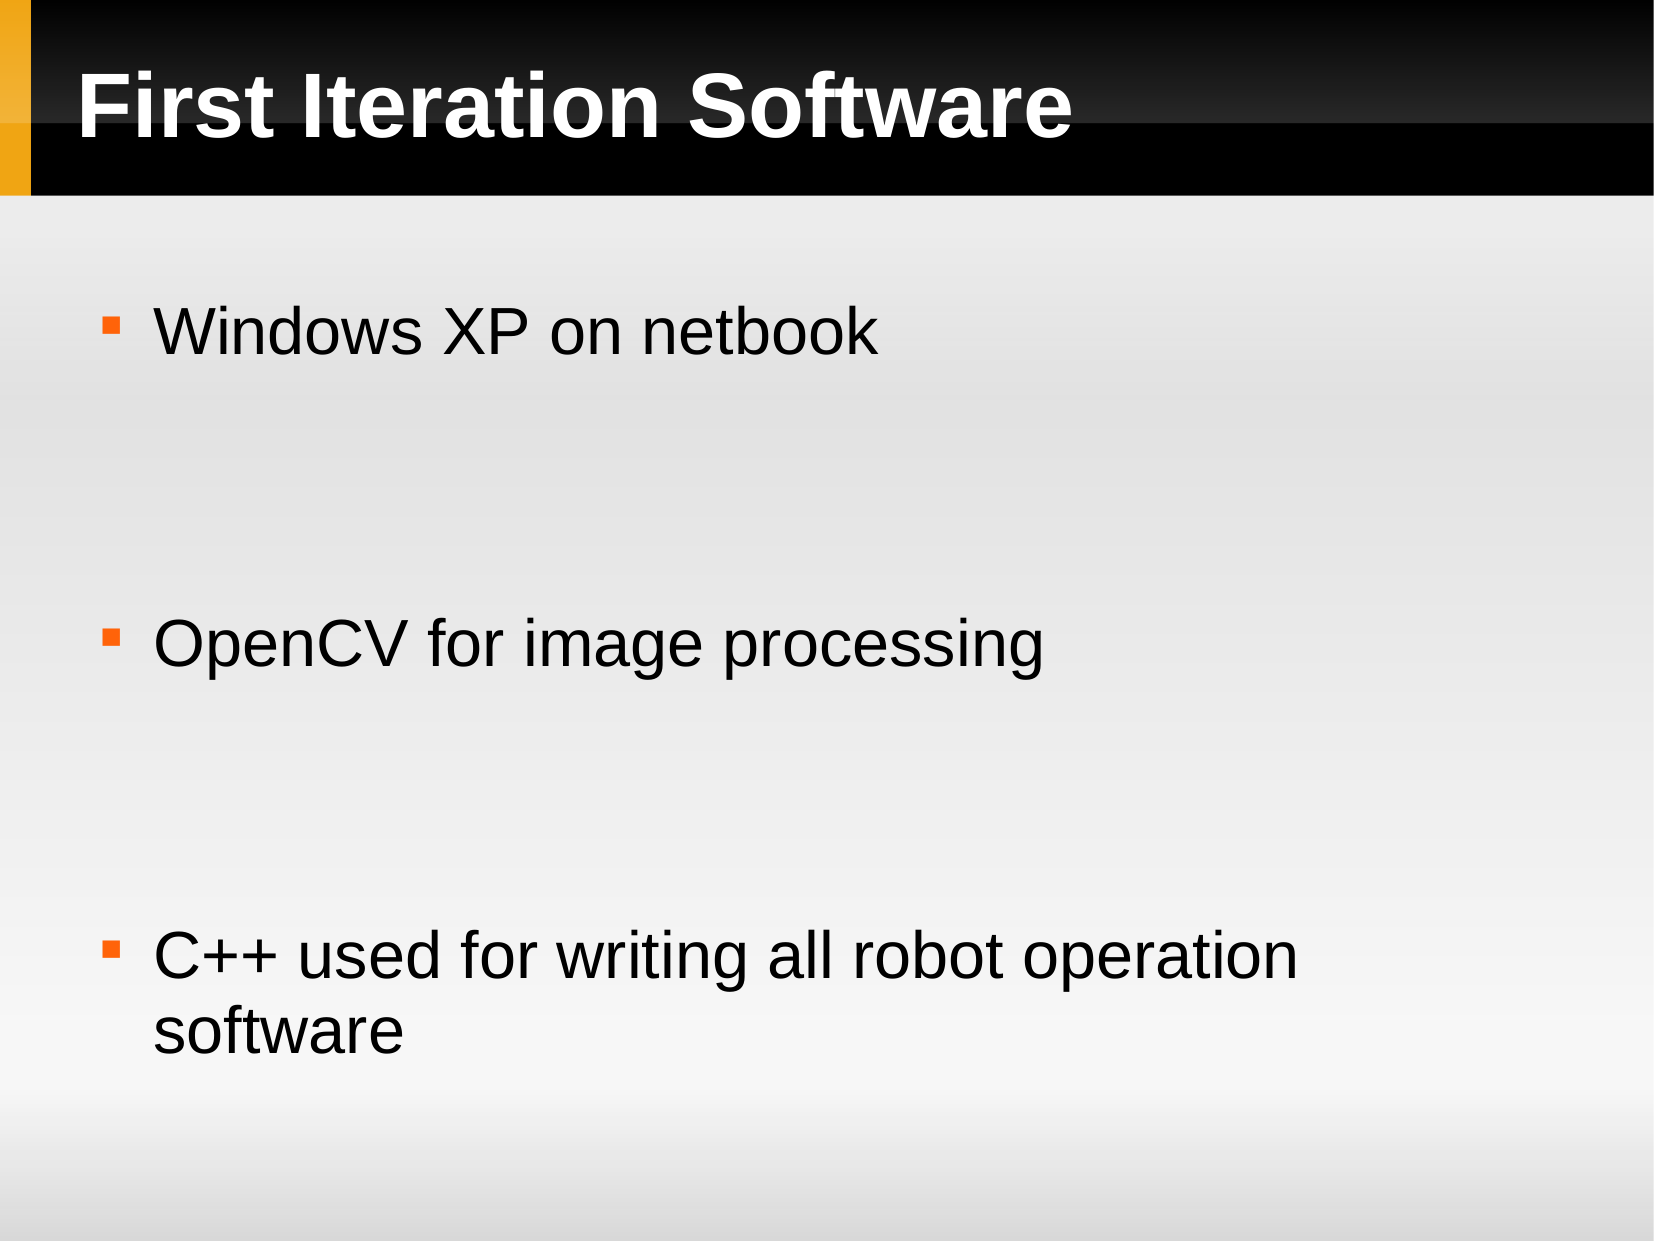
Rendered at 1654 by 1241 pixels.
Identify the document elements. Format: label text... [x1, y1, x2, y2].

list Windows XP on netbook OpenCV for image processing C++ used for writing all robot operation software [82, 290, 1571, 1109]
picture [0, 0, 1654, 1241]
title First Iteration Software [76, 0, 1565, 208]
